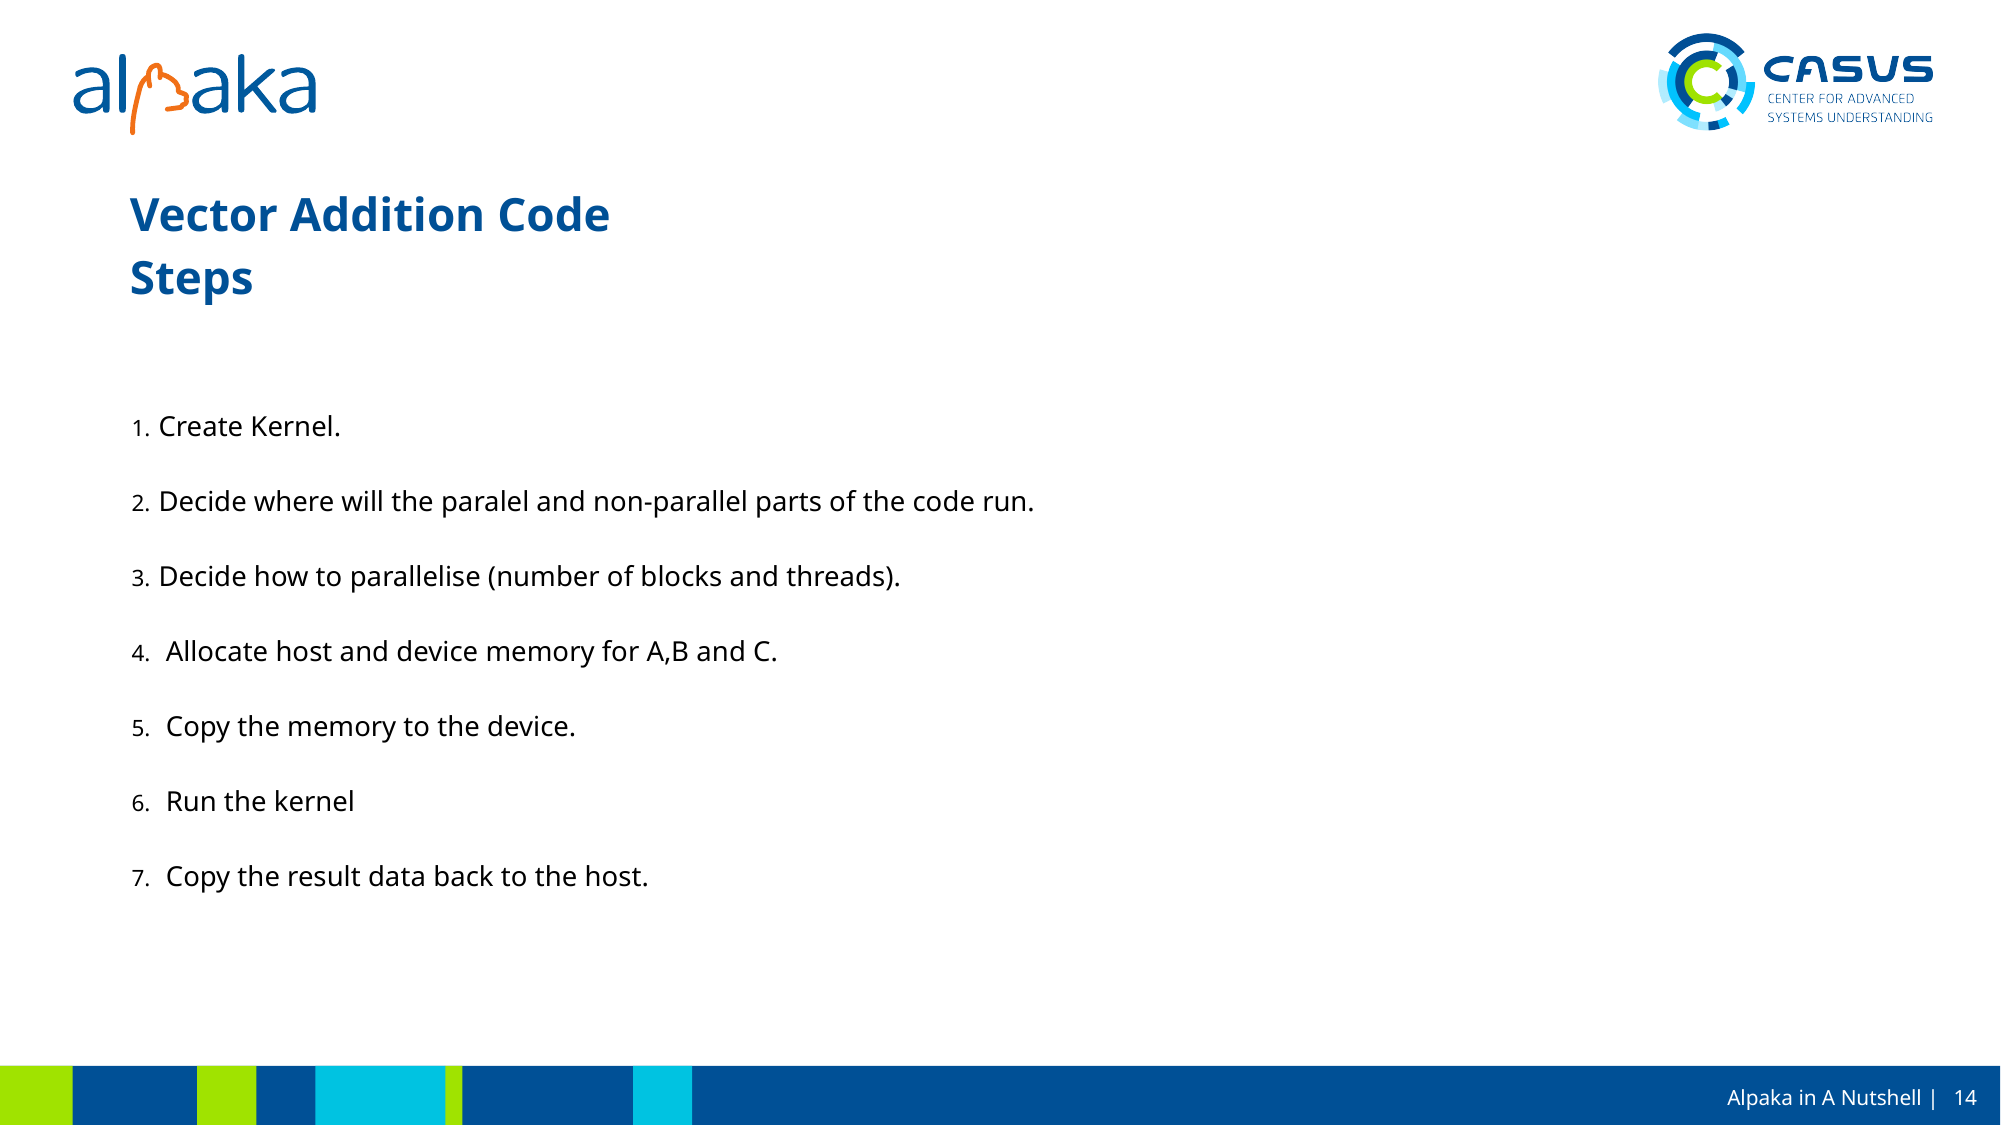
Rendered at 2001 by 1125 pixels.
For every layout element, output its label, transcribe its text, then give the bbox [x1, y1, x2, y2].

list Create Kernel. Decide where will the paralel and non-parallel parts of the code run. Decide how to parallelise (number of blocks and threads). Allocate host and device memory for A,B and C. Copy the memory to the device. Run the kernel Copy the result data back to the host. [131, 236, 1063, 899]
picture [1658, 33, 1933, 131]
title Vector Addition Code Steps [129, 192, 745, 299]
picture [72, 53, 317, 136]
